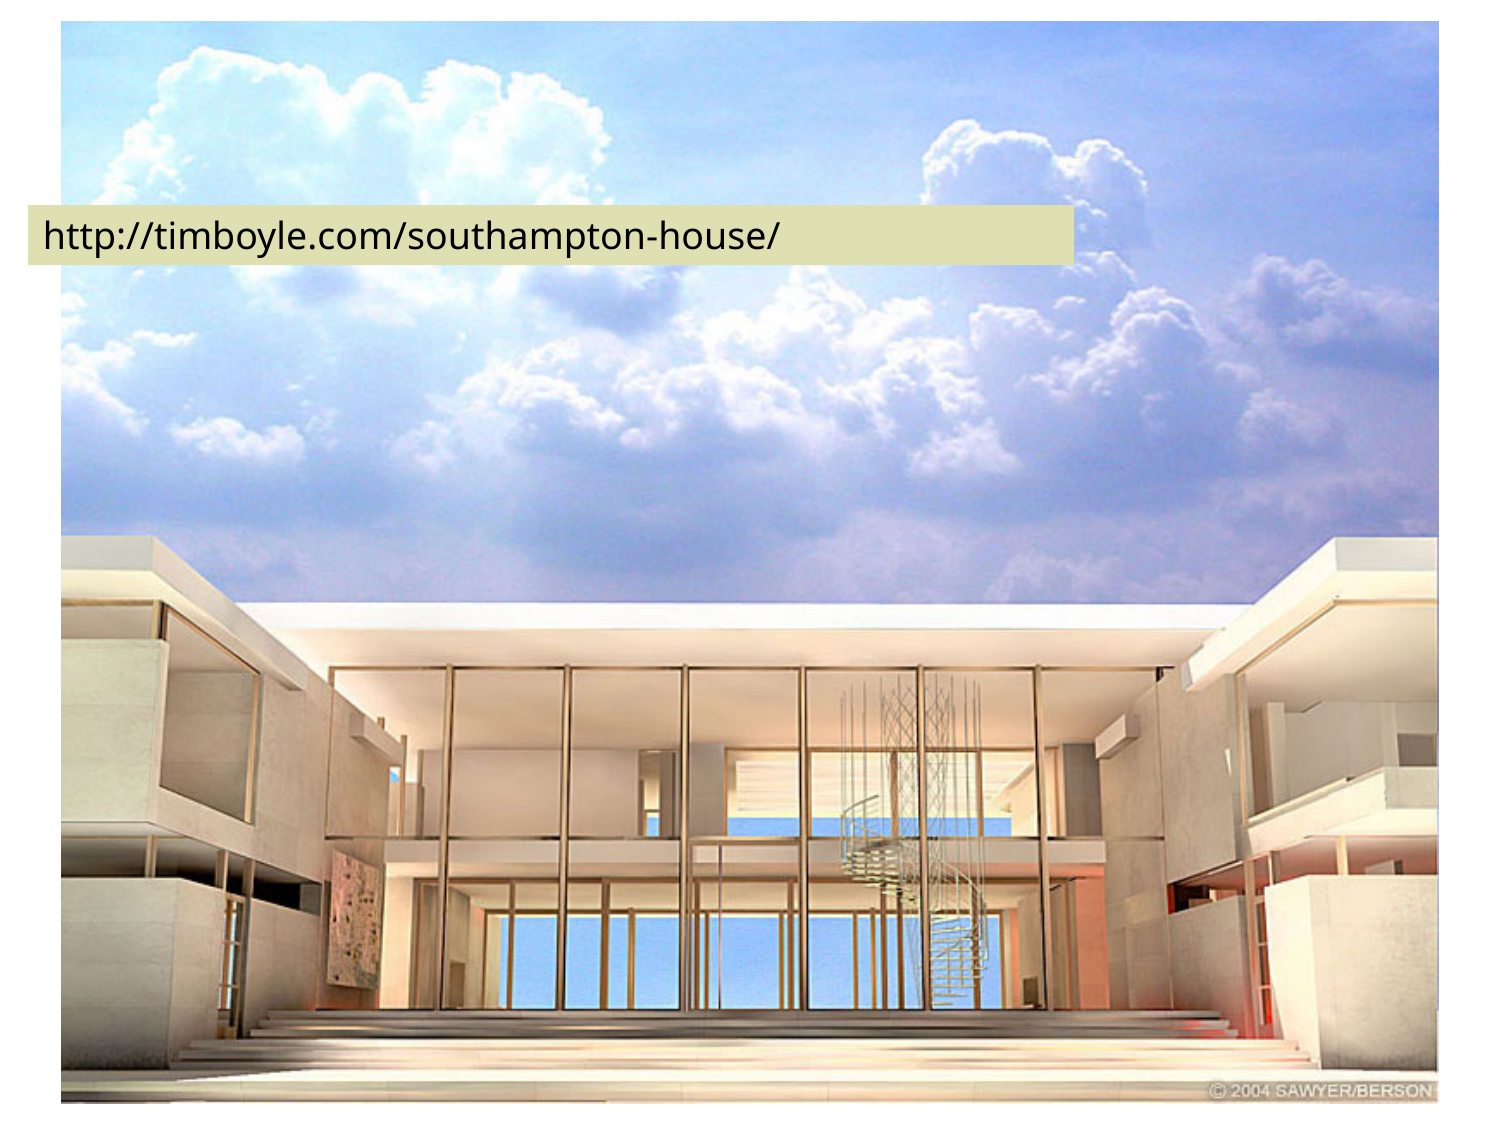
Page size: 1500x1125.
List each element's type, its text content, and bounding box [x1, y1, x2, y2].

picture [61, 21, 1439, 1104]
text_box http://timboyle.com/southampton-house/ [28, 205, 1075, 266]
